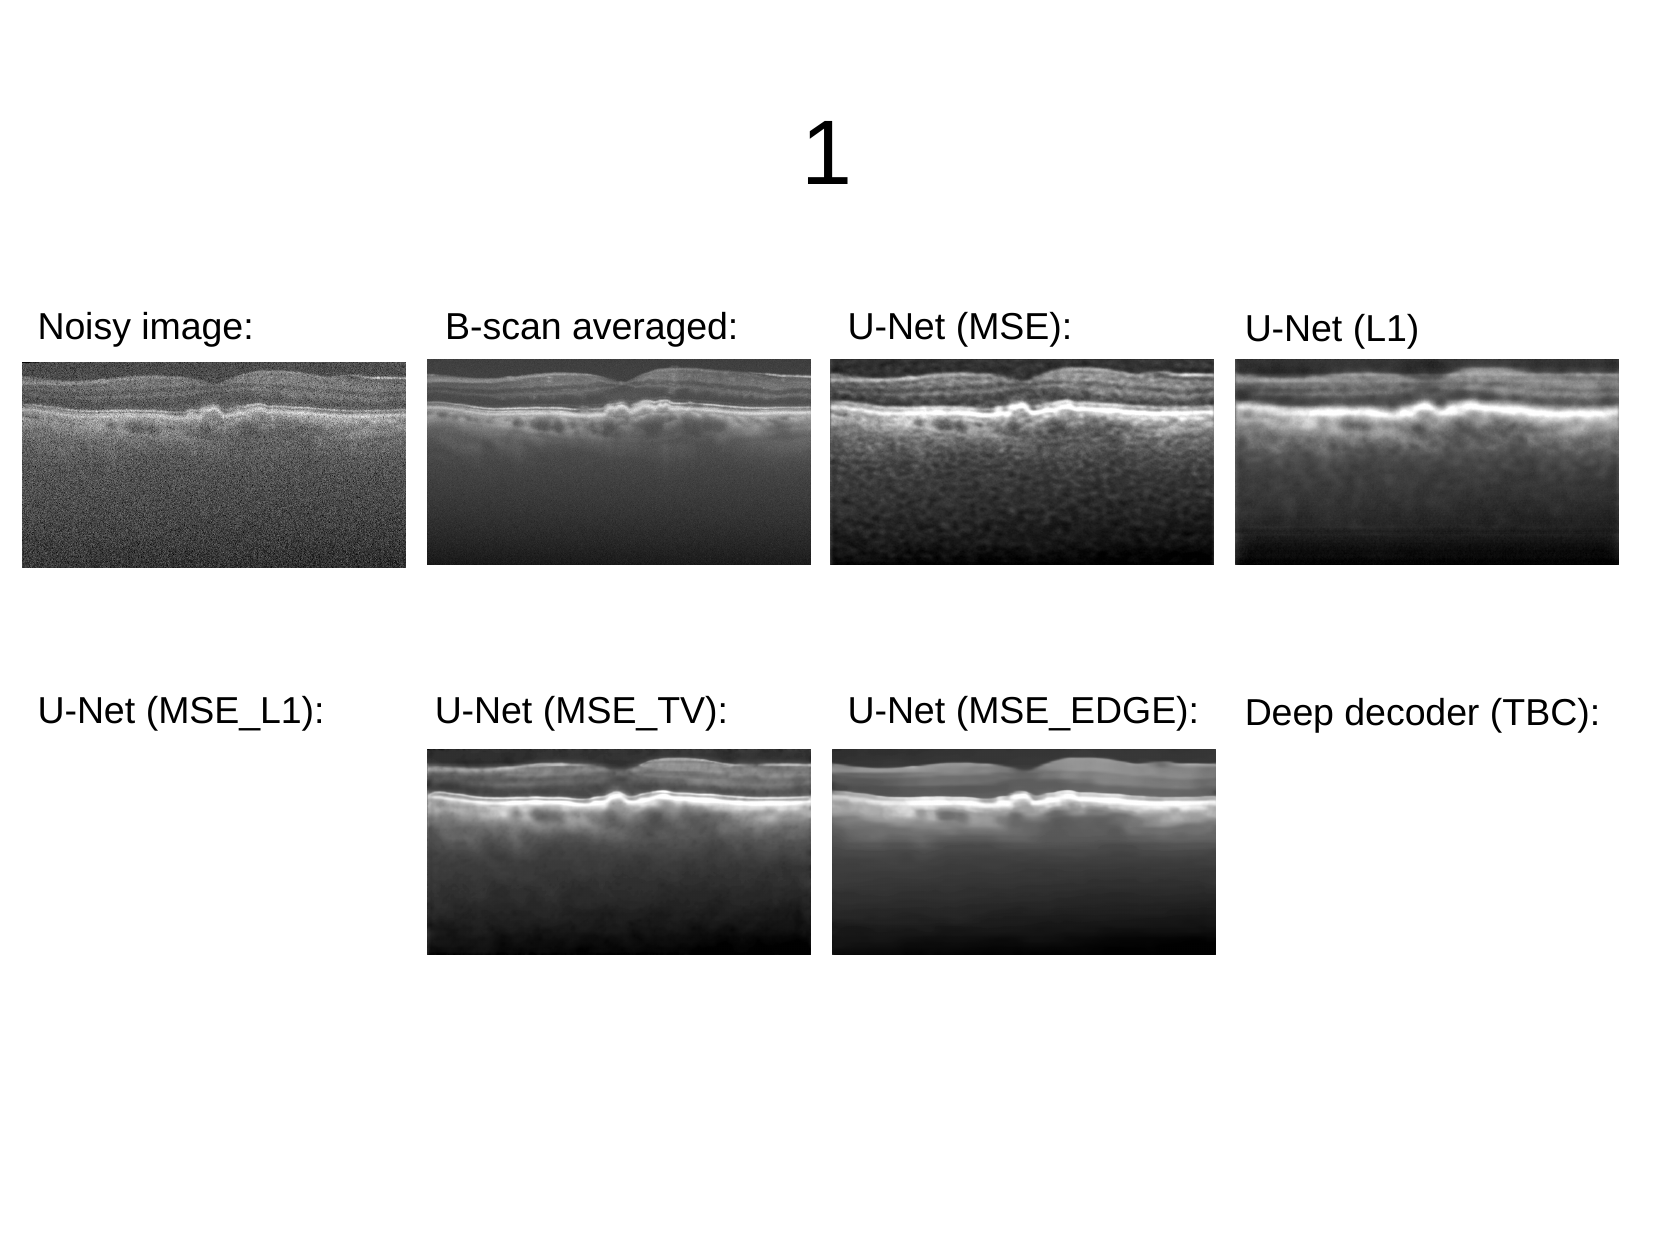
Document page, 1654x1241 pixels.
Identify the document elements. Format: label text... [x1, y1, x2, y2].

text_box U-Net (MSE_L1): [22, 682, 340, 740]
text_box U-Net (MSE_TV): [420, 682, 744, 740]
text_box U-Net (L1) [1230, 300, 1435, 357]
text_box U-Net (MSE): [832, 298, 1088, 356]
picture [830, 359, 1214, 565]
text_box U-Net (MSE_EDGE): [832, 682, 1215, 740]
text_box Deep decoder (TBC): [1230, 683, 1616, 741]
picture [832, 749, 1216, 955]
text_box Noisy image: [22, 298, 269, 356]
picture [22, 362, 406, 568]
text_box B-scan averaged: [420, 298, 754, 356]
picture [427, 749, 811, 955]
picture [427, 359, 811, 565]
title 1 [82, 49, 1571, 257]
picture [1235, 359, 1619, 565]
